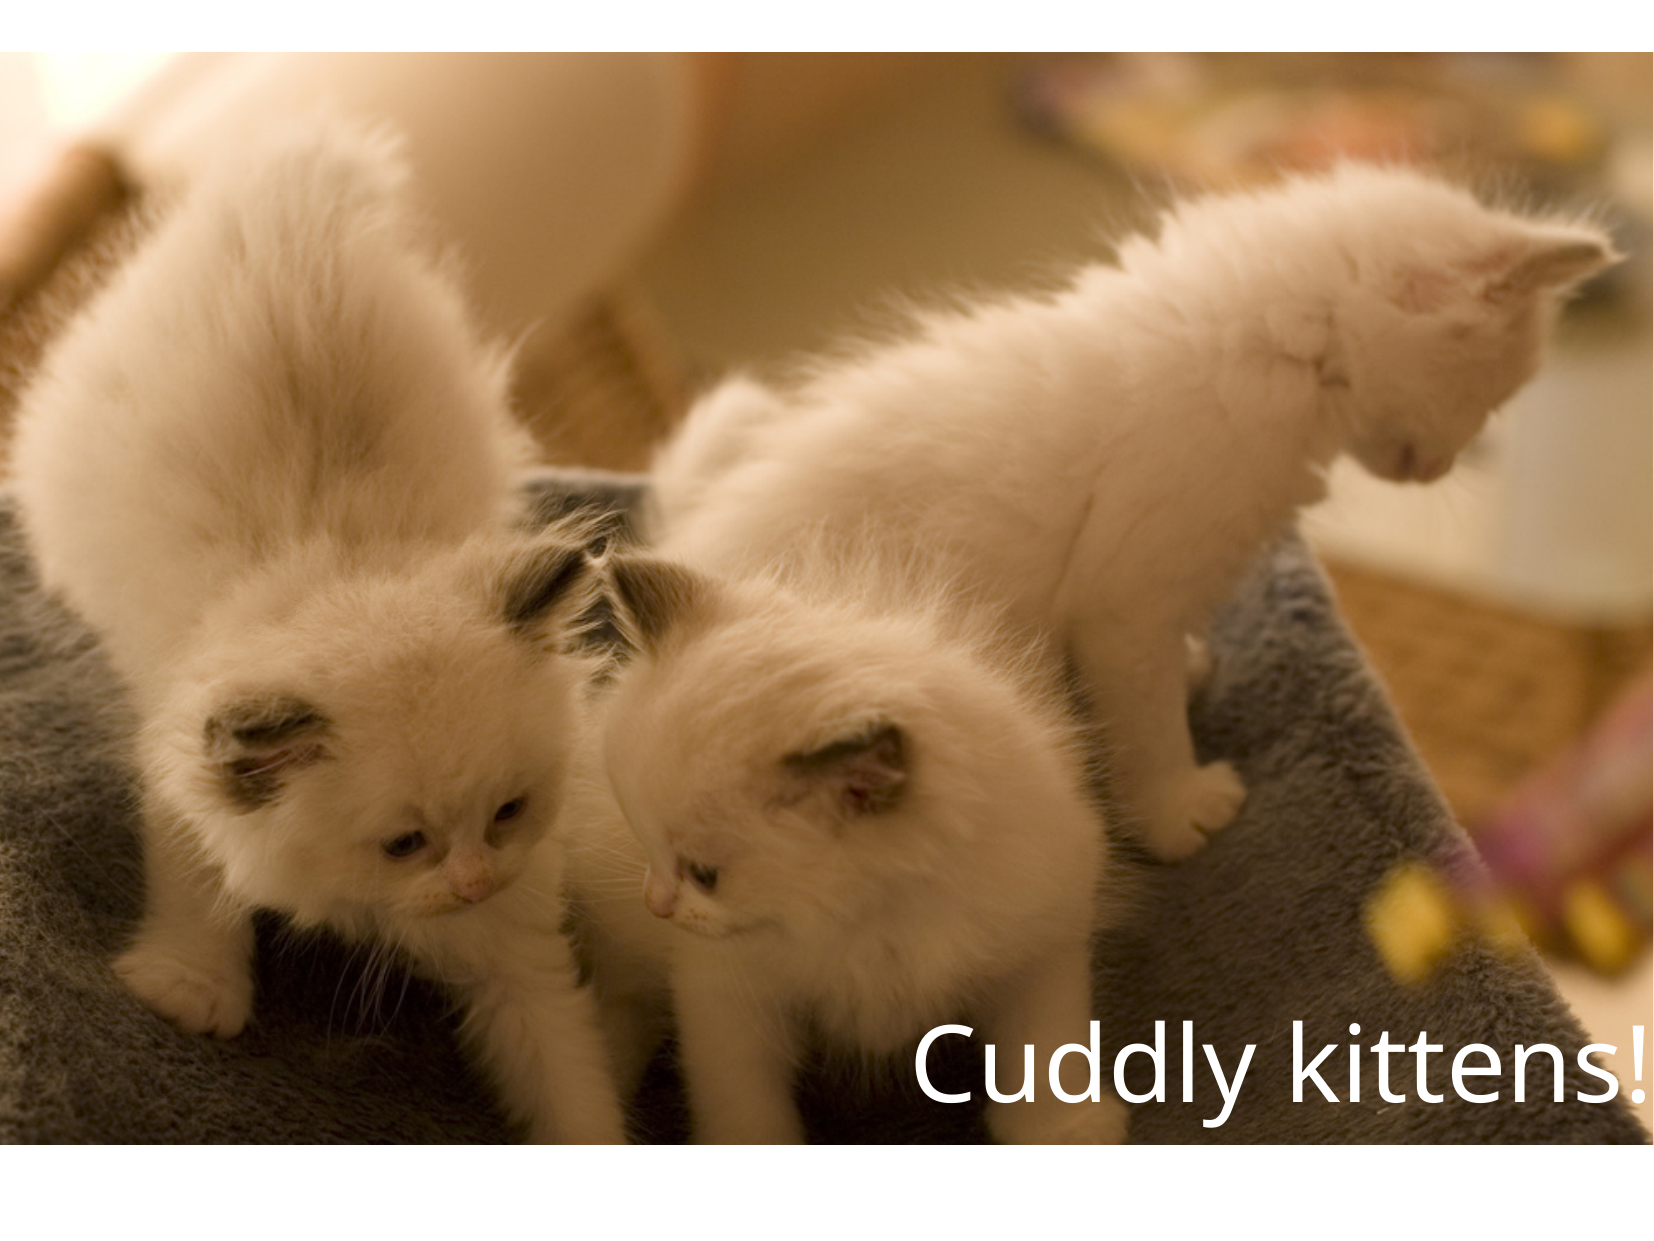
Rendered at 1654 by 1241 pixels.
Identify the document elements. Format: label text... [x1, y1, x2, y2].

picture [0, 52, 1654, 1145]
text_box Cuddly kittens! [888, 935, 1654, 1186]
